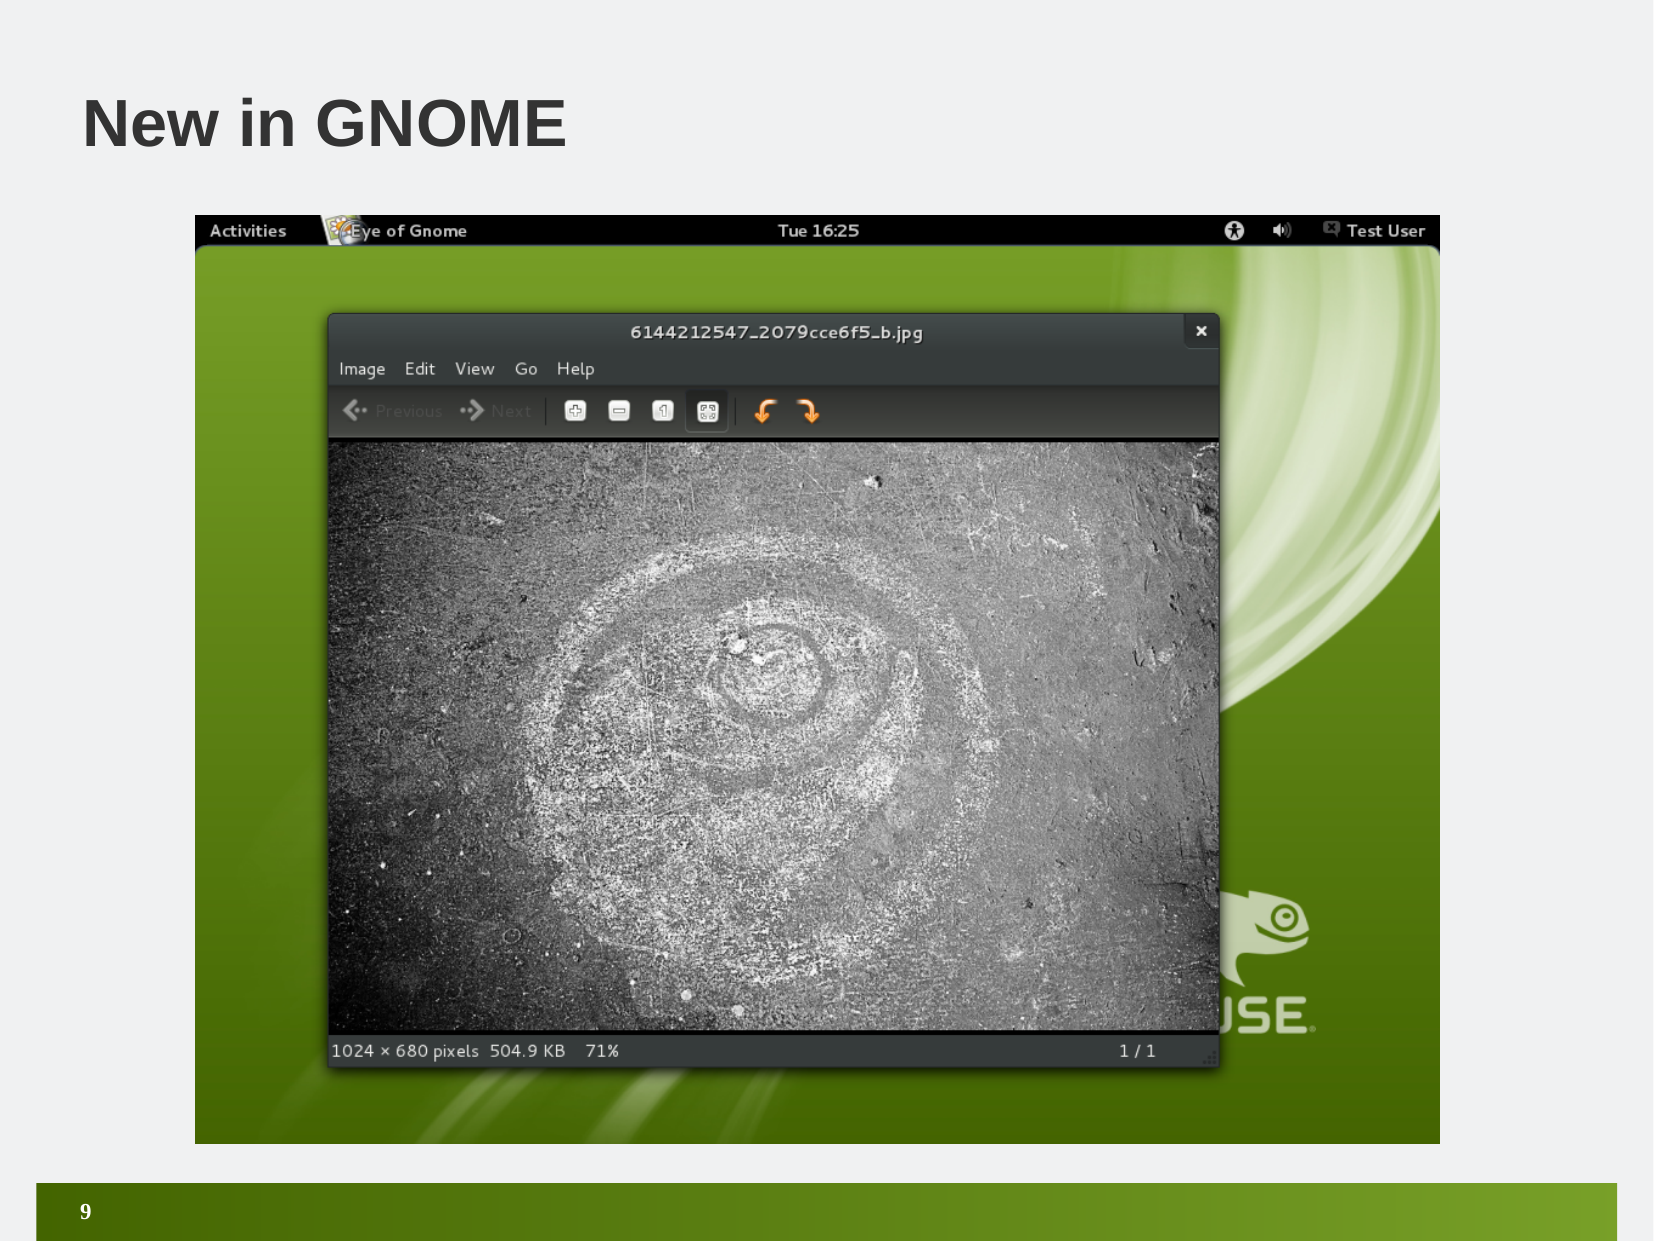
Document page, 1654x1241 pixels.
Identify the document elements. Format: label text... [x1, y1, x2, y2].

picture [0, 0, 1654, 1241]
title New in GNOME [82, 49, 1571, 198]
